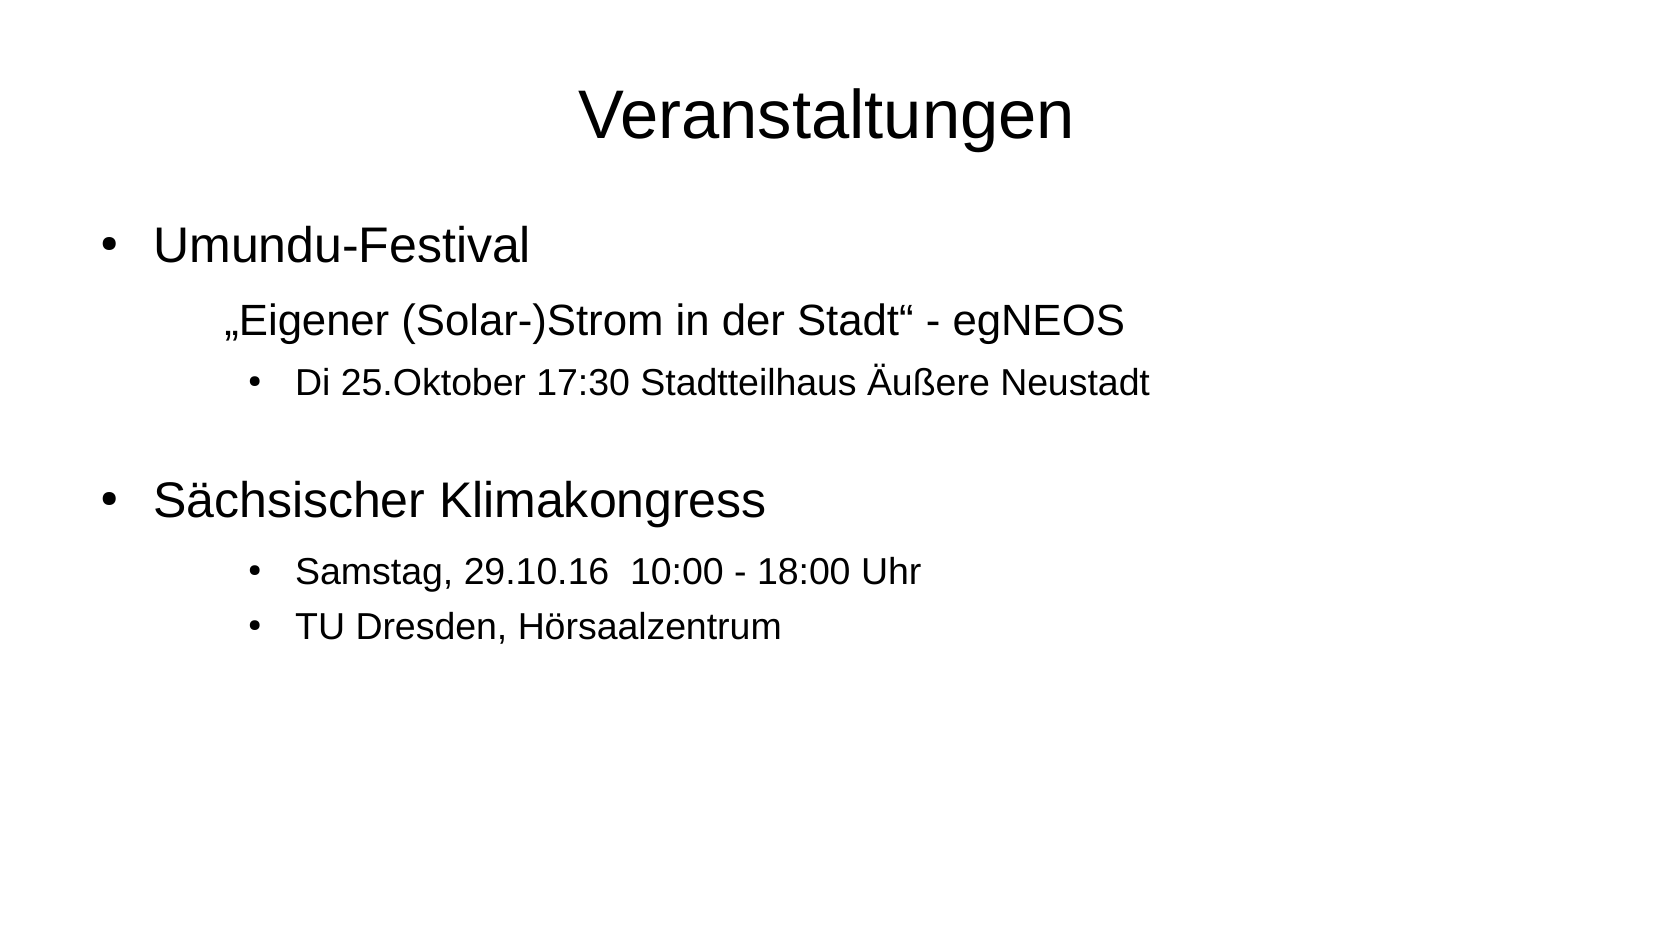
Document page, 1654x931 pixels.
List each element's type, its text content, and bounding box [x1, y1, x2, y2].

list Umundu-Festival „Eigener (Solar-)Strom in der Stadt“ - egNEOS Di 25.Oktober 17:30 Stadtteilhaus Äußere Neustadt Sächsischer Klimakongress Samstag, 29.10.16 10:00 - 18:00 Uhr TU Dresden, Hörsaalzentrum [82, 217, 1571, 758]
title Veranstaltungen [82, 37, 1571, 193]
